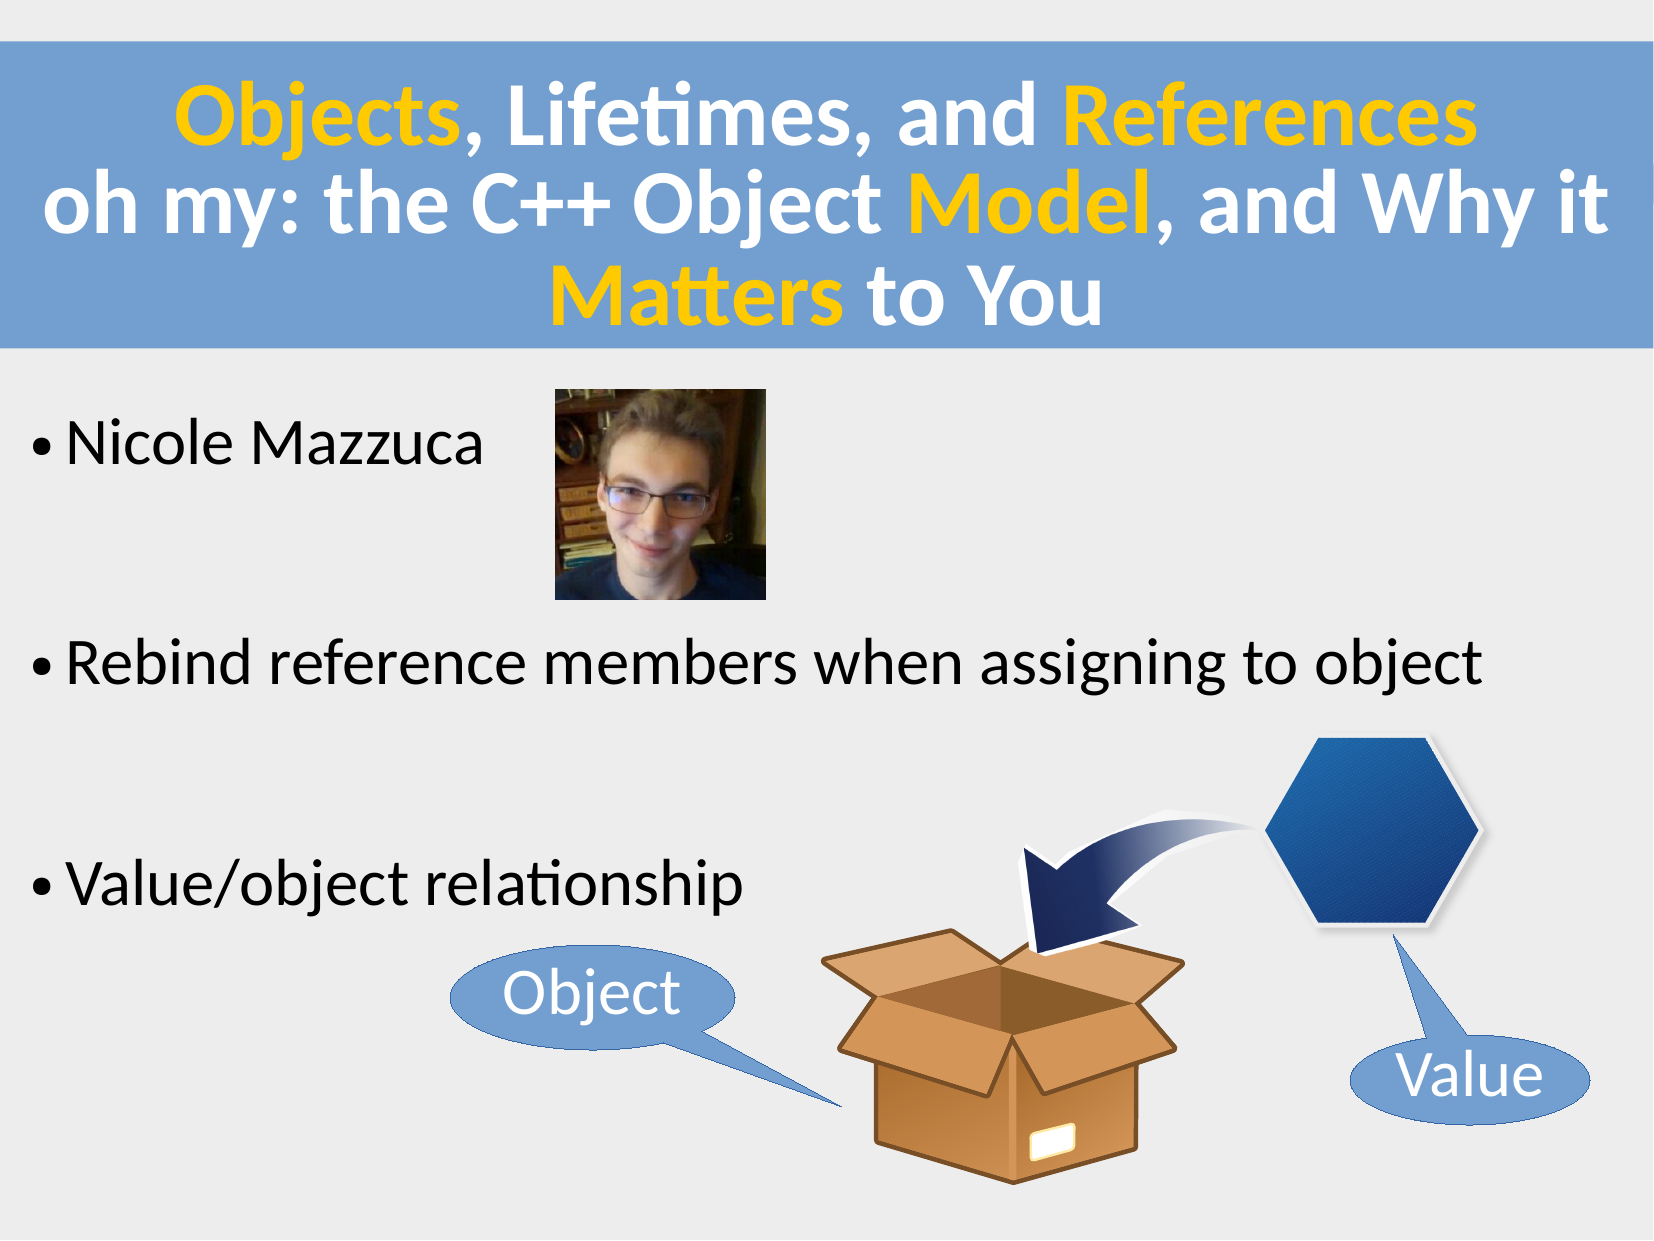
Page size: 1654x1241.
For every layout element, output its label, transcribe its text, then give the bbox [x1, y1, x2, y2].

text_box Value [1350, 934, 1591, 1126]
title Objects, Lifetimes, and References [0, 41, 1654, 164]
picture [820, 720, 1506, 1186]
text_box Object [450, 945, 842, 1107]
picture [555, 389, 766, 601]
title oh my: the C++ Object Model, and Why it Matters to You [0, 164, 1654, 349]
text_box Nicole Mazzuca Rebind reference members when assigning to object Value/object relationship [15, 407, 1636, 1216]
